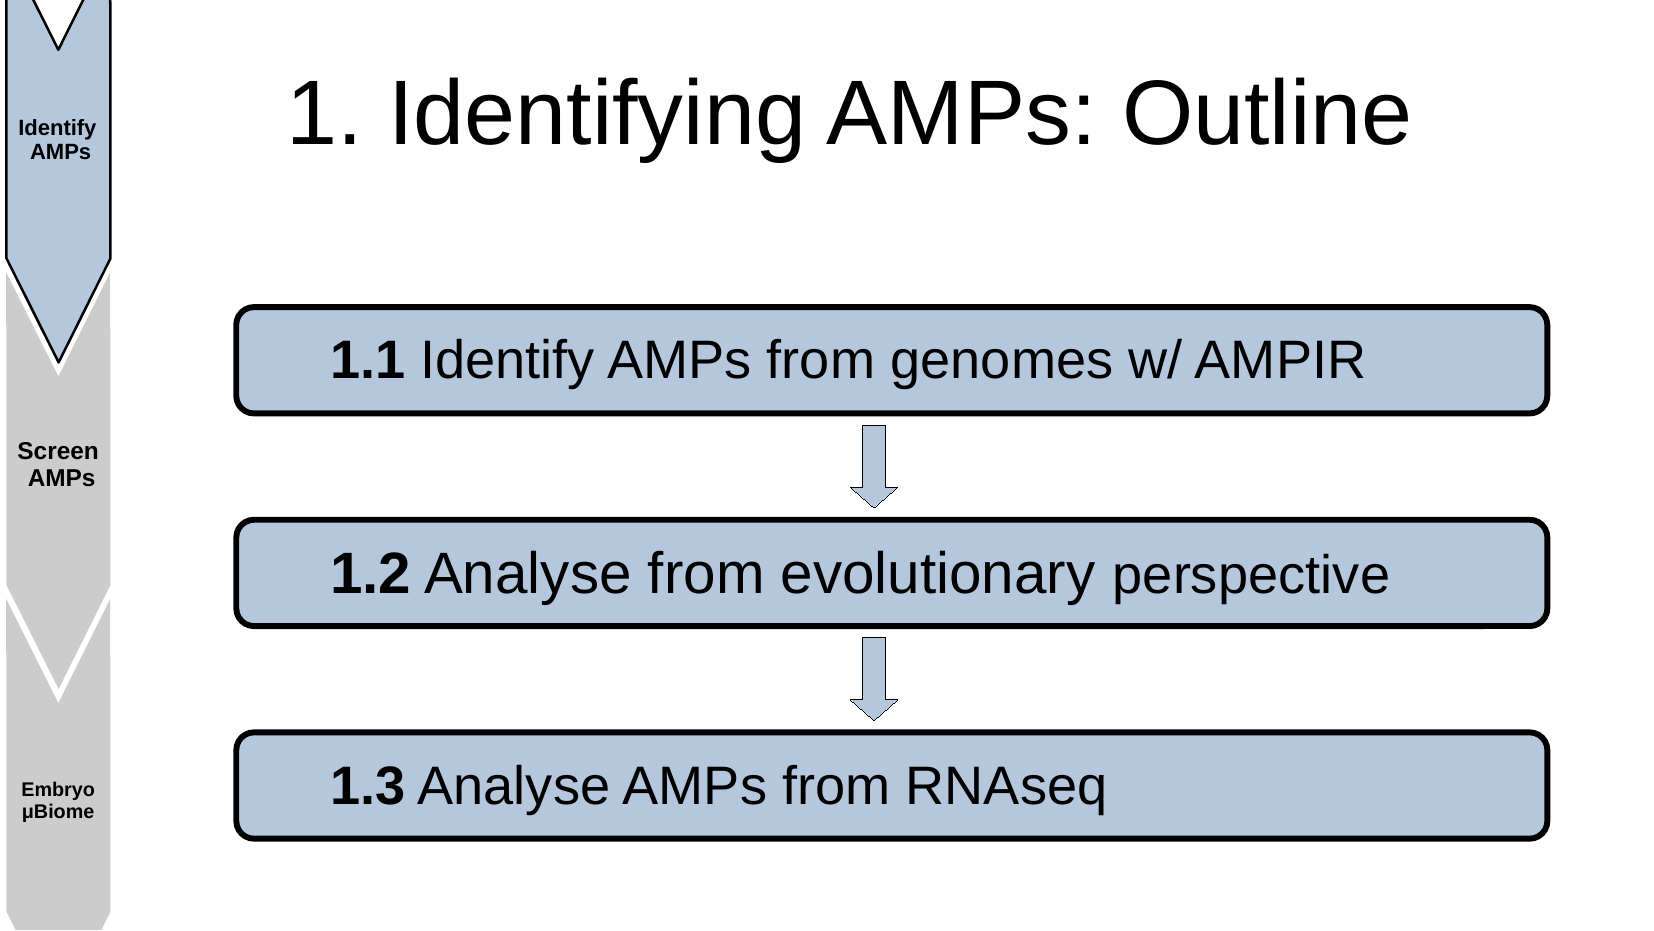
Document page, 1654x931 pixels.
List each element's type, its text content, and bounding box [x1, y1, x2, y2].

title 1. Identifying AMPs: Outline [546, 35, 1595, 191]
text_box 1.2 Analyse from evolutionary perspective [546, 519, 1548, 627]
picture [0, 0, 546, 931]
text_box [850, 425, 898, 508]
text_box 1.1 Identify AMPs from genomes w/ AMPIR [546, 307, 1548, 414]
text_box [850, 637, 898, 721]
text_box 1.3 Analyse AMPs from RNAseq [546, 732, 1548, 839]
